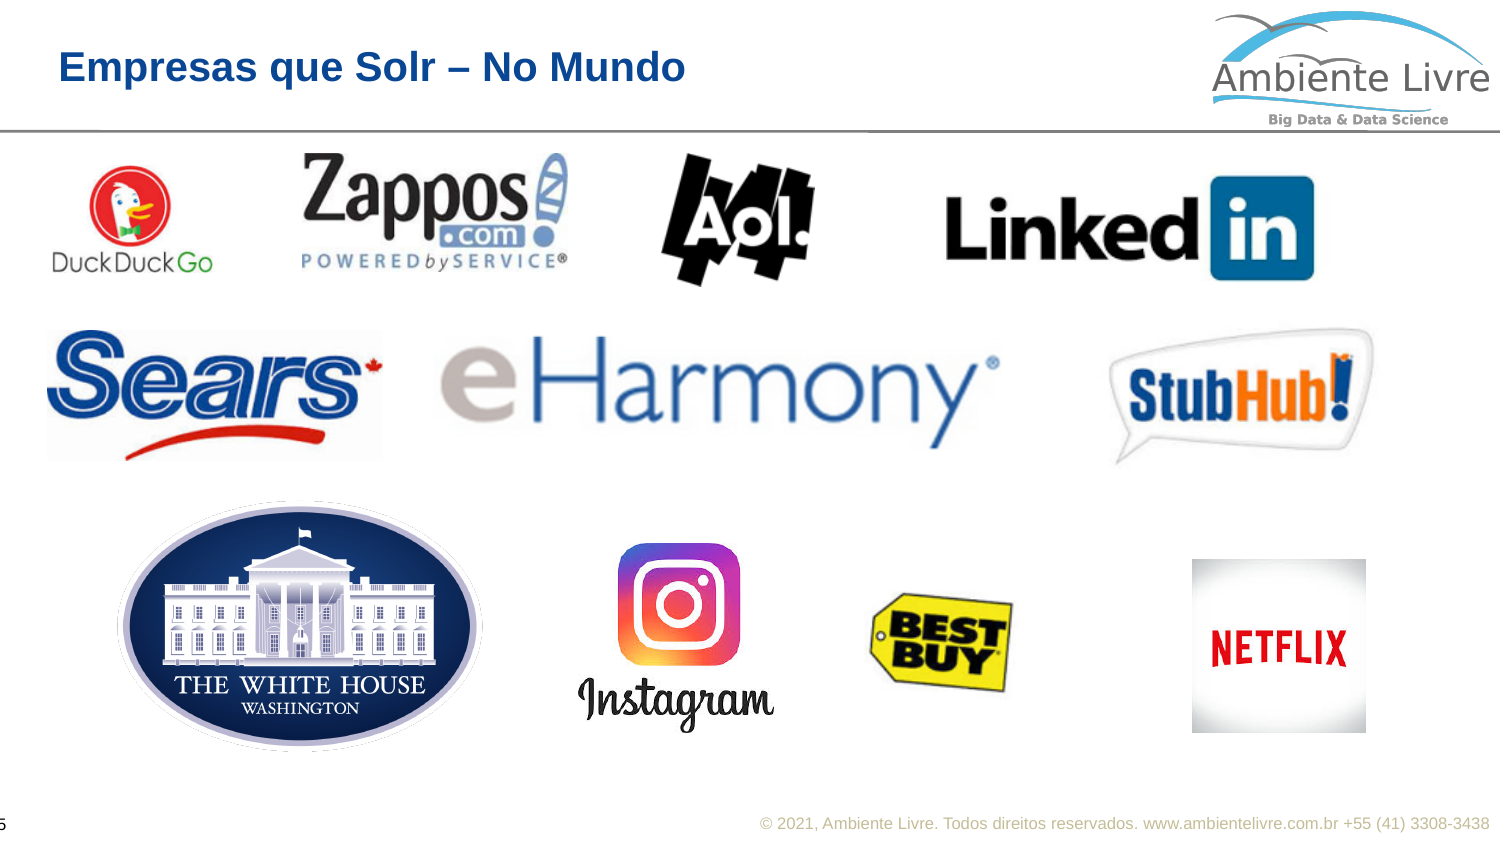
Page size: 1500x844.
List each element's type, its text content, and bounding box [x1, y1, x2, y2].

title Empresas que Solr – No Mundo [43, 8, 1127, 129]
picture [838, 565, 1045, 721]
picture [909, 165, 1347, 284]
picture [578, 543, 774, 733]
picture [112, 496, 485, 756]
picture [52, 165, 213, 273]
picture [1192, 559, 1366, 733]
picture [661, 153, 815, 287]
picture [1212, 11, 1489, 127]
picture [302, 153, 568, 272]
picture [47, 318, 1382, 474]
